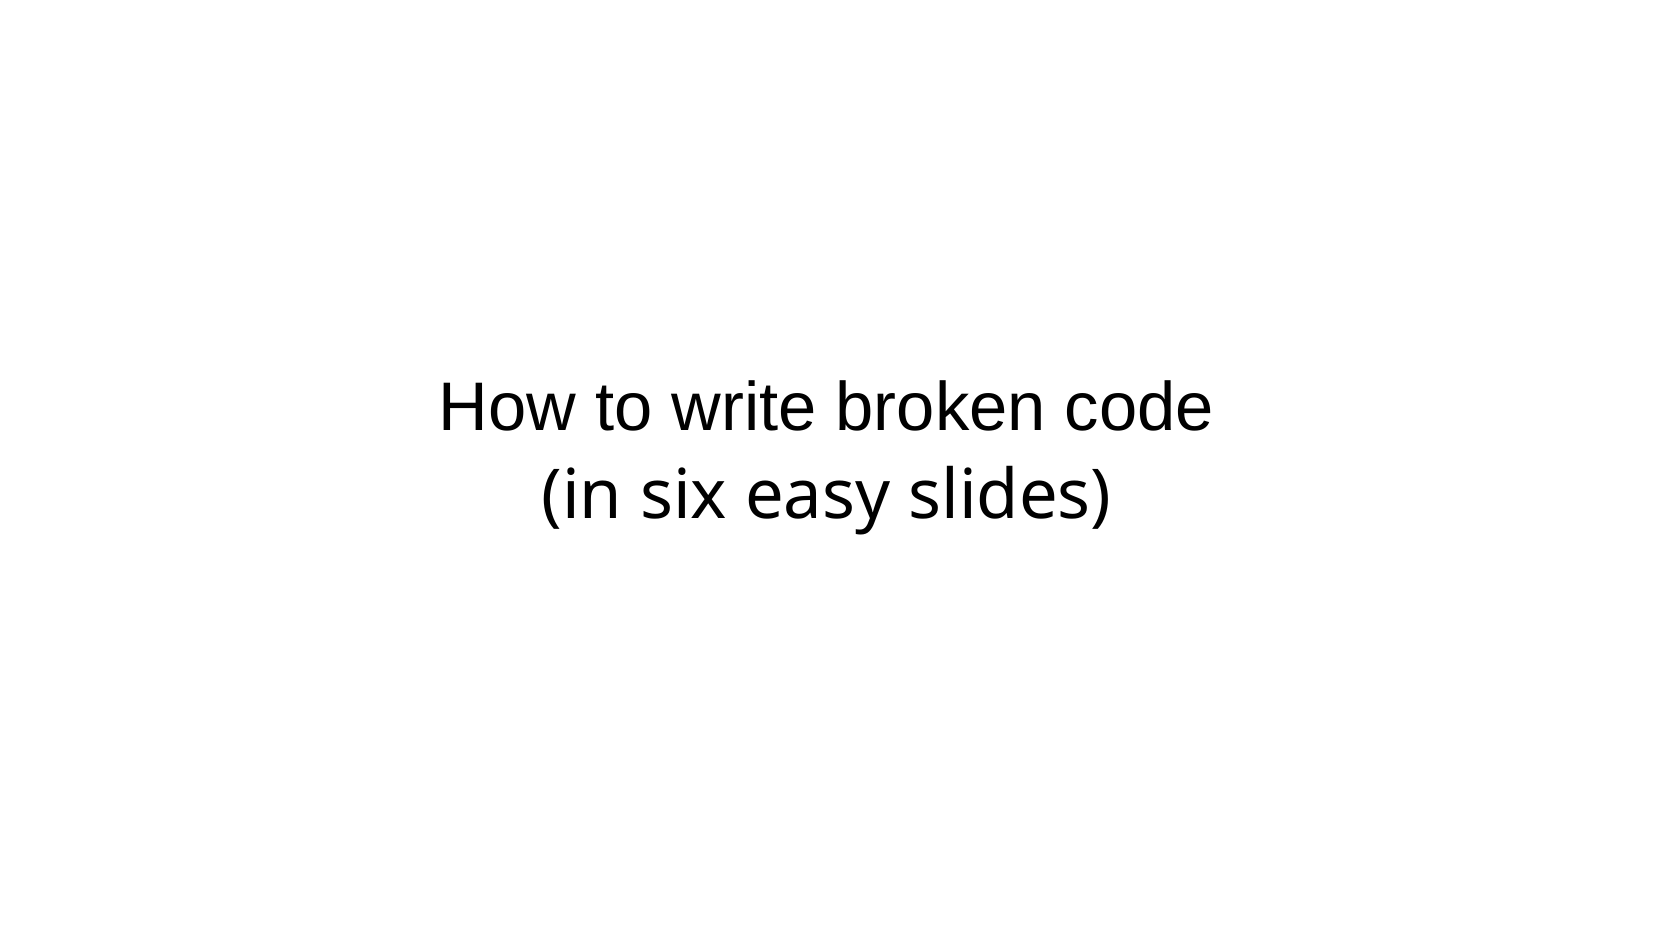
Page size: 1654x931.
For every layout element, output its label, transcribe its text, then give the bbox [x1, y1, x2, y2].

title How to write broken code (in six easy slides) [82, 37, 1571, 871]
